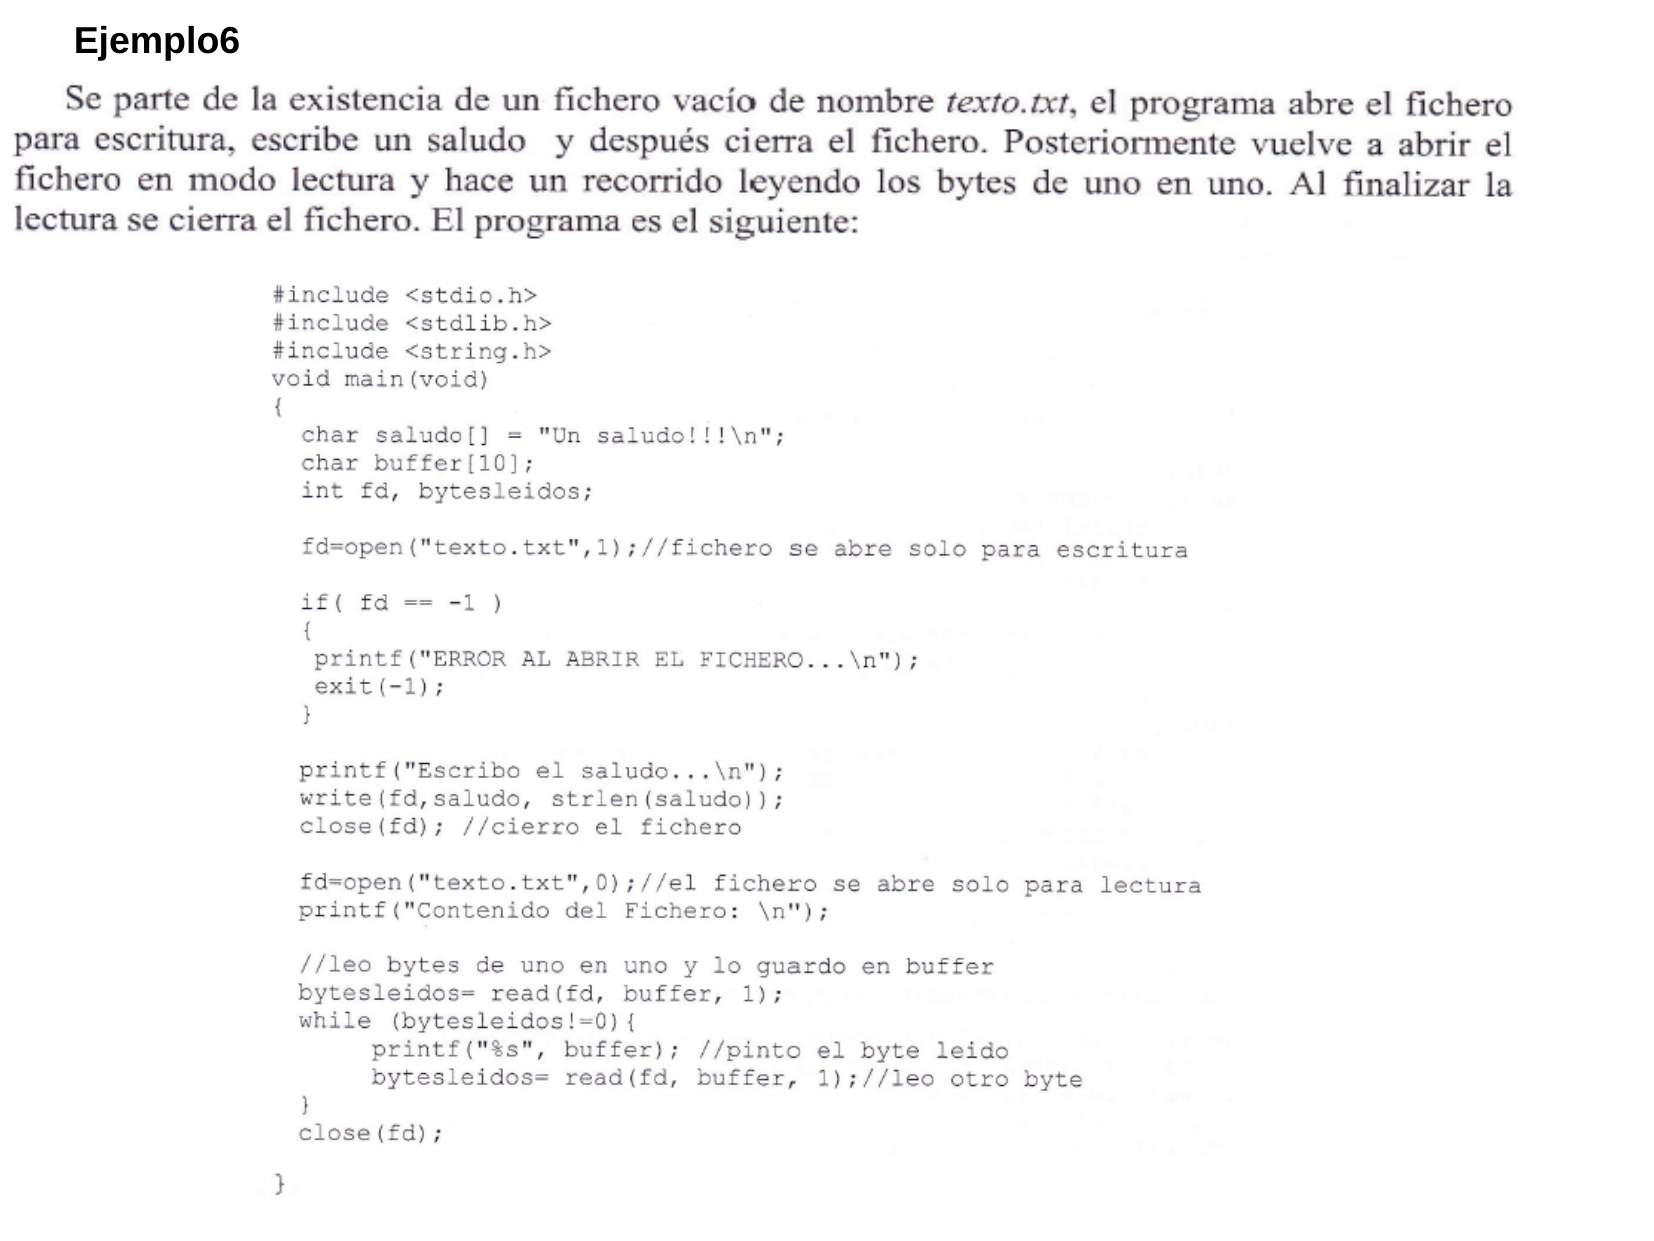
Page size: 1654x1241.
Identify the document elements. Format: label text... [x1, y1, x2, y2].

picture [248, 283, 1234, 1205]
picture [11, 82, 1524, 260]
text_box Ejemplo6 [59, 11, 438, 70]
